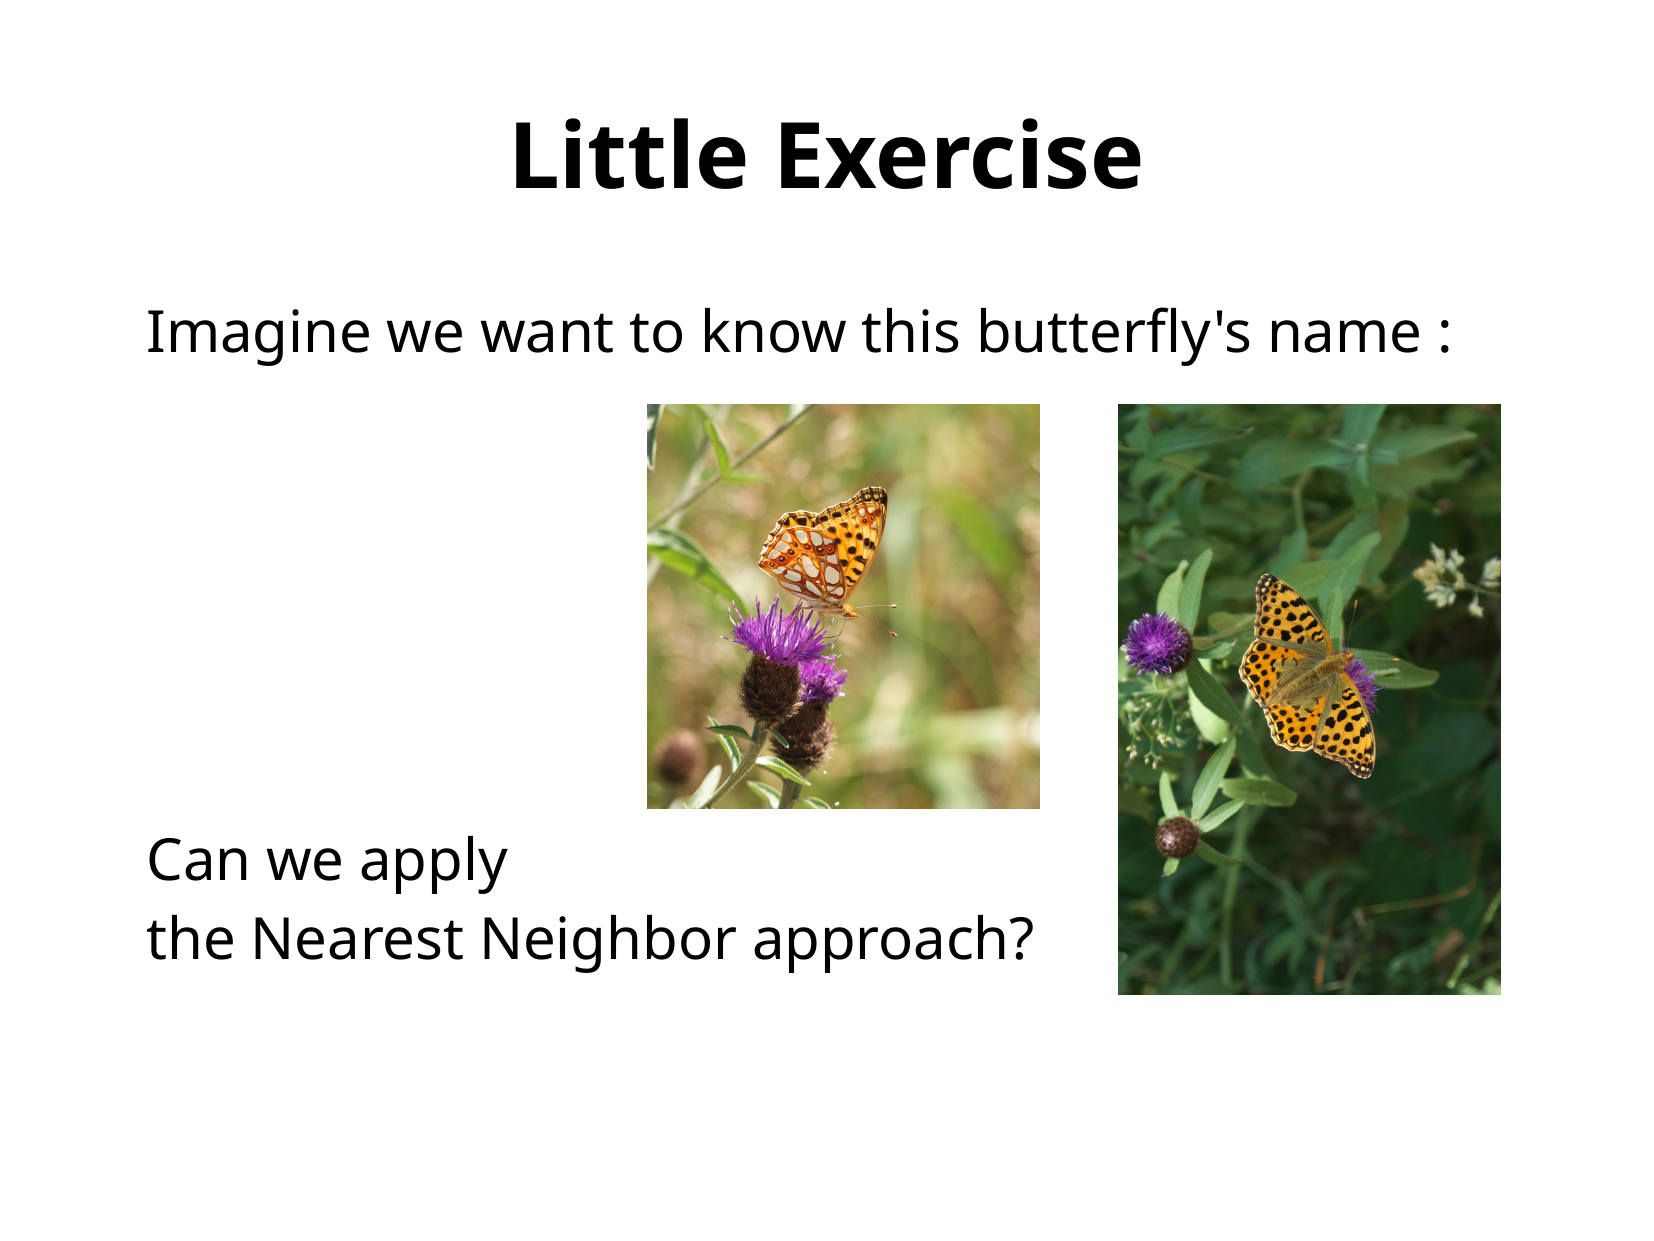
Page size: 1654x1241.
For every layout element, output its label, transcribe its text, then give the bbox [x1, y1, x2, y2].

list Imagine we want to know this butterfly's name : Can we apply the Nearest Neighbor approach? [82, 290, 1571, 1171]
title Little Exercise [82, 49, 1571, 257]
picture [647, 404, 1040, 809]
picture [1118, 404, 1501, 995]
